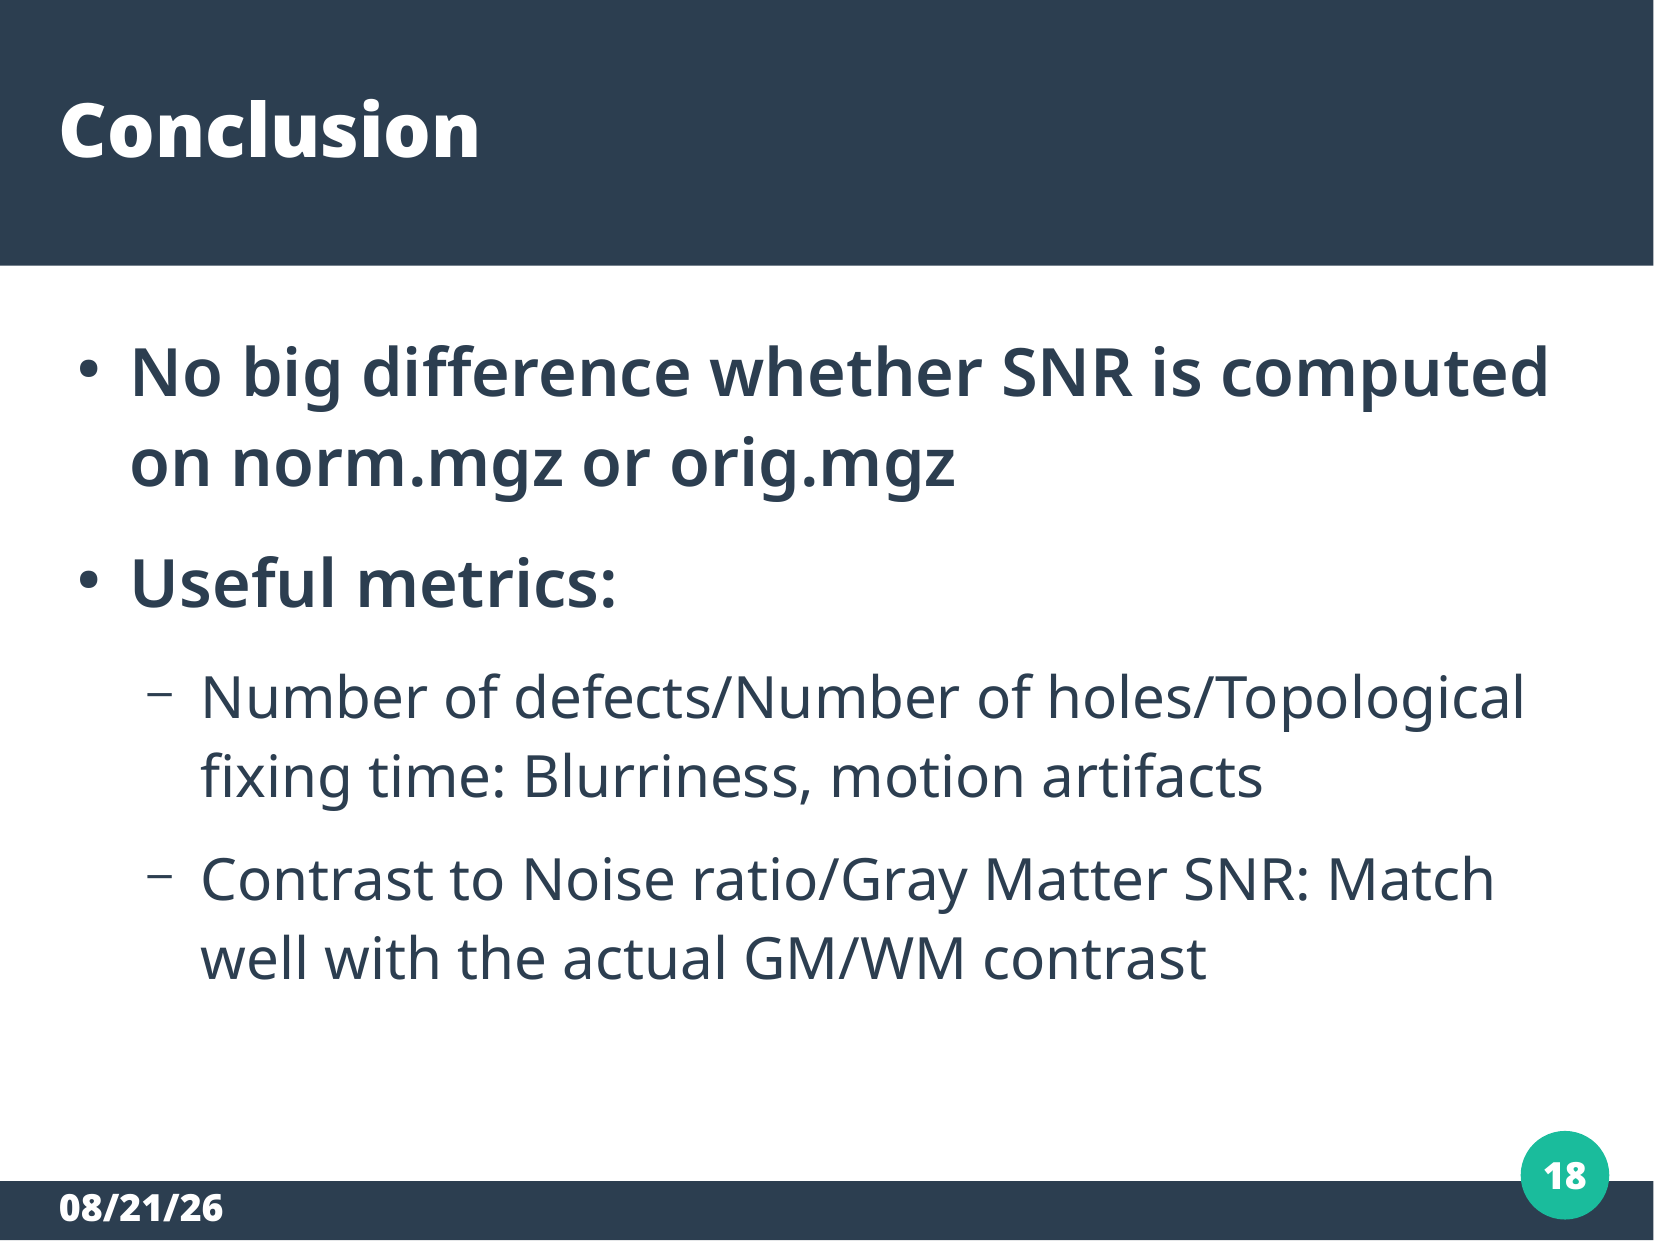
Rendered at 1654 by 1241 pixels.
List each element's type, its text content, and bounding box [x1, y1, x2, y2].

list No big difference whether SNR is computed on norm.mgz or orig.mgz Useful metrics: Number of defects/Number of holes/Topological fixing time: Blurriness, motion artifacts Contrast to Noise ratio/Gray Matter SNR: Match well with the actual GM/WM contrast [59, 324, 1595, 1152]
title Conclusion [59, 49, 1595, 207]
